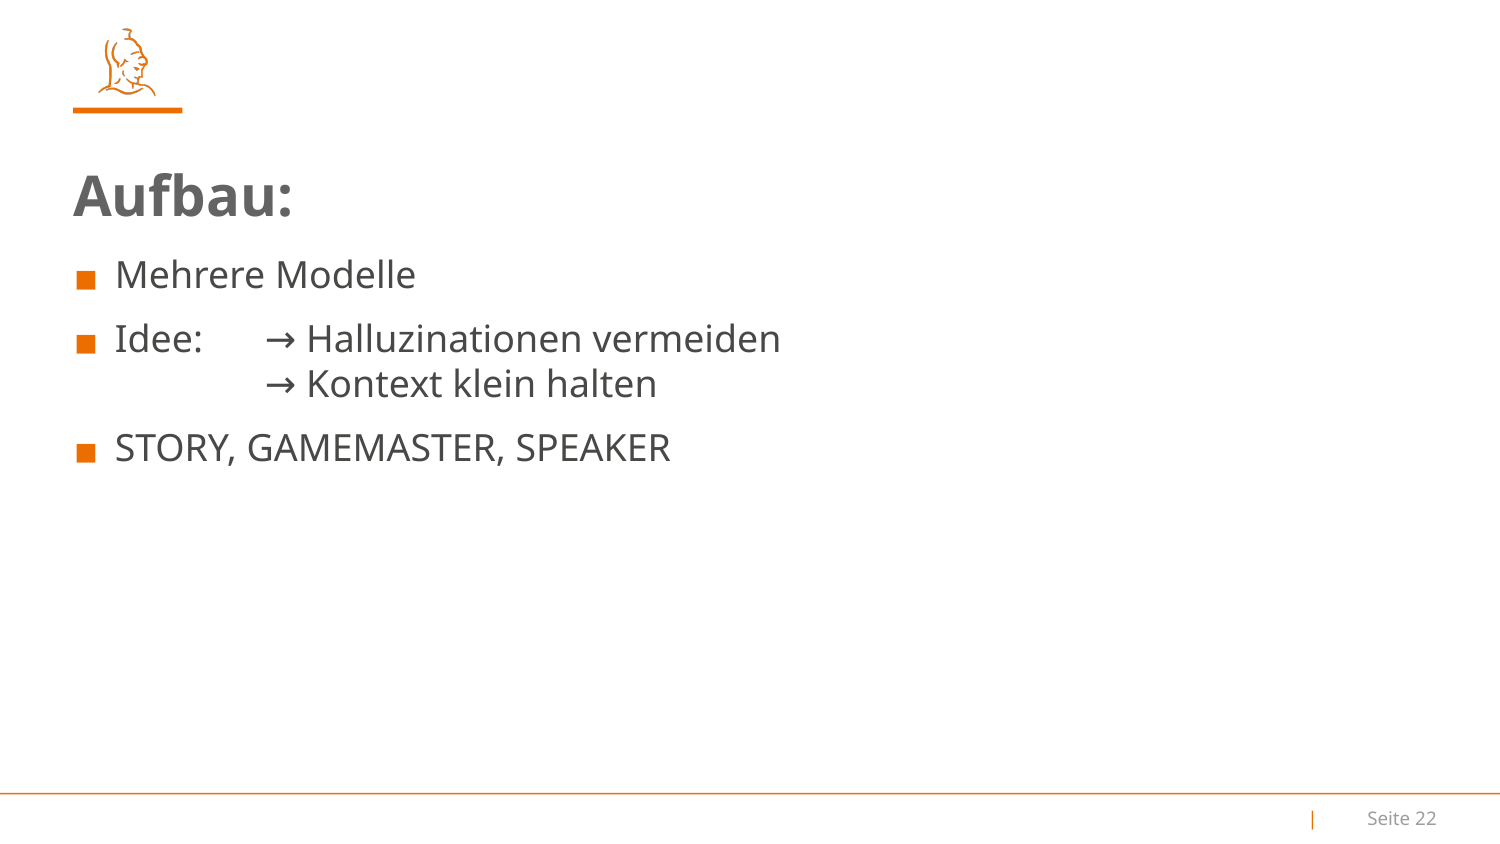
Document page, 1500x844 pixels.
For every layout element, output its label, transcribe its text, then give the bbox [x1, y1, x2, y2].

picture [95, 26, 158, 98]
list Aufbau: [62, 155, 1230, 237]
list Mehrere Modelle Idee: → Halluzinationen vermeiden → Kontext klein halten STORY, GAMEMASTER, SPEAKER [62, 245, 1036, 775]
